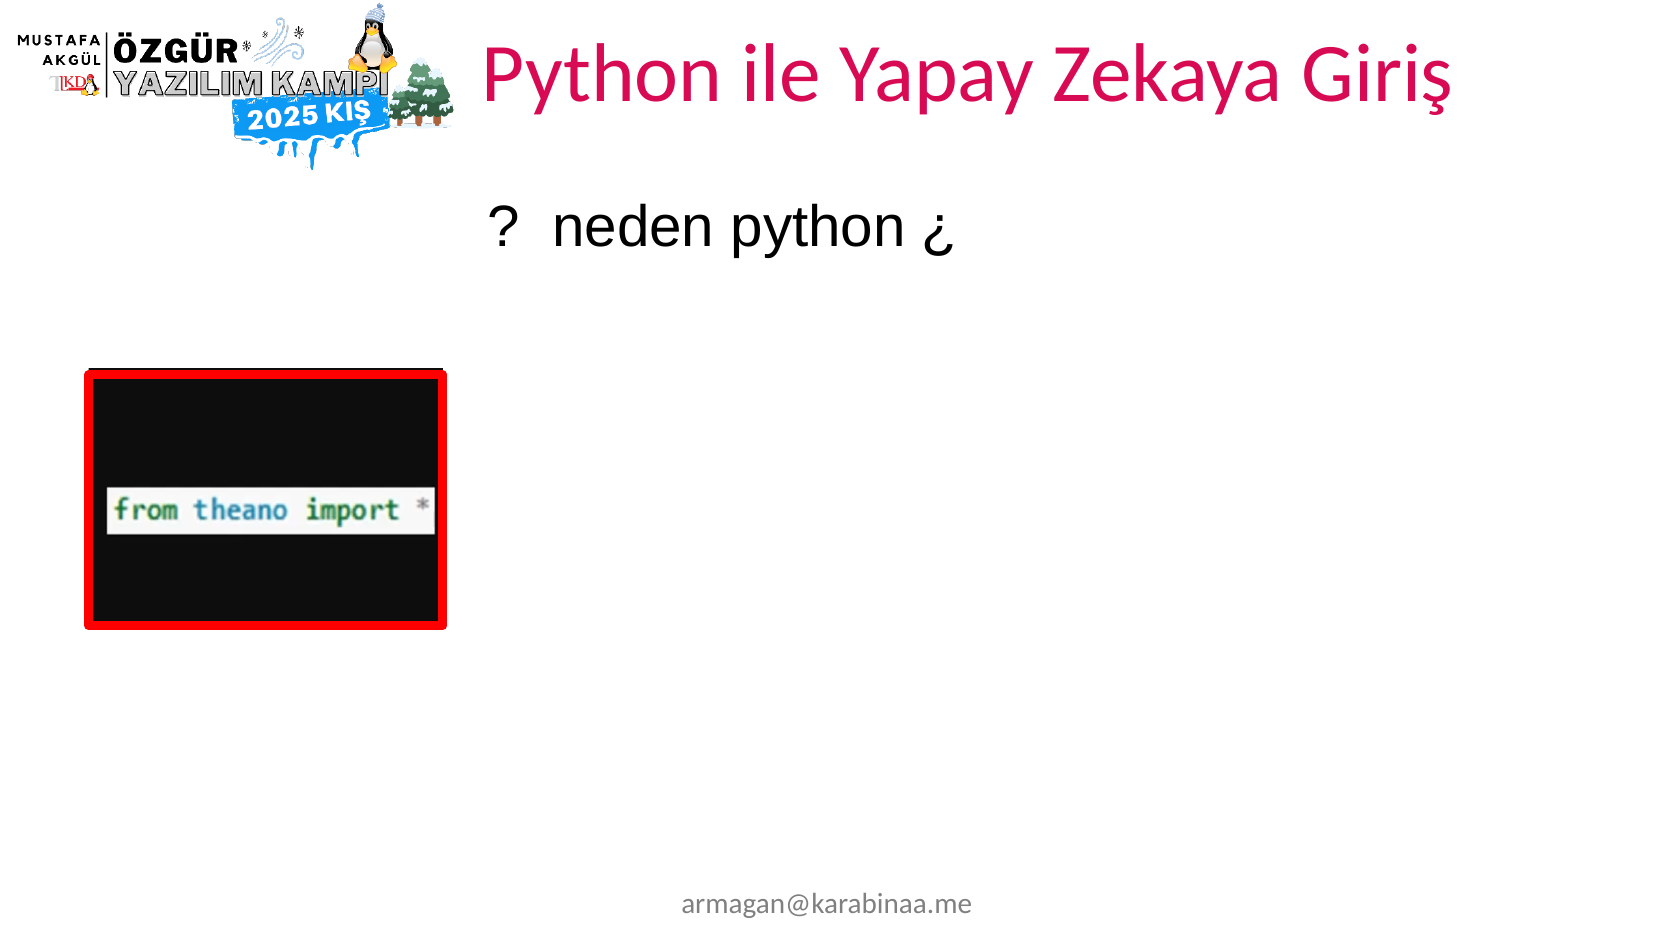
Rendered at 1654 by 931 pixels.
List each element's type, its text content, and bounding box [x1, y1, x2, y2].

picture [93, 379, 438, 621]
picture [0, 0, 463, 177]
text_box Python ile Yapay Zekaya Giriş [467, 10, 1654, 126]
text_box ? neden python ¿ [472, 185, 1595, 266]
text_box armagan@karabinaa.me [0, 877, 1654, 928]
